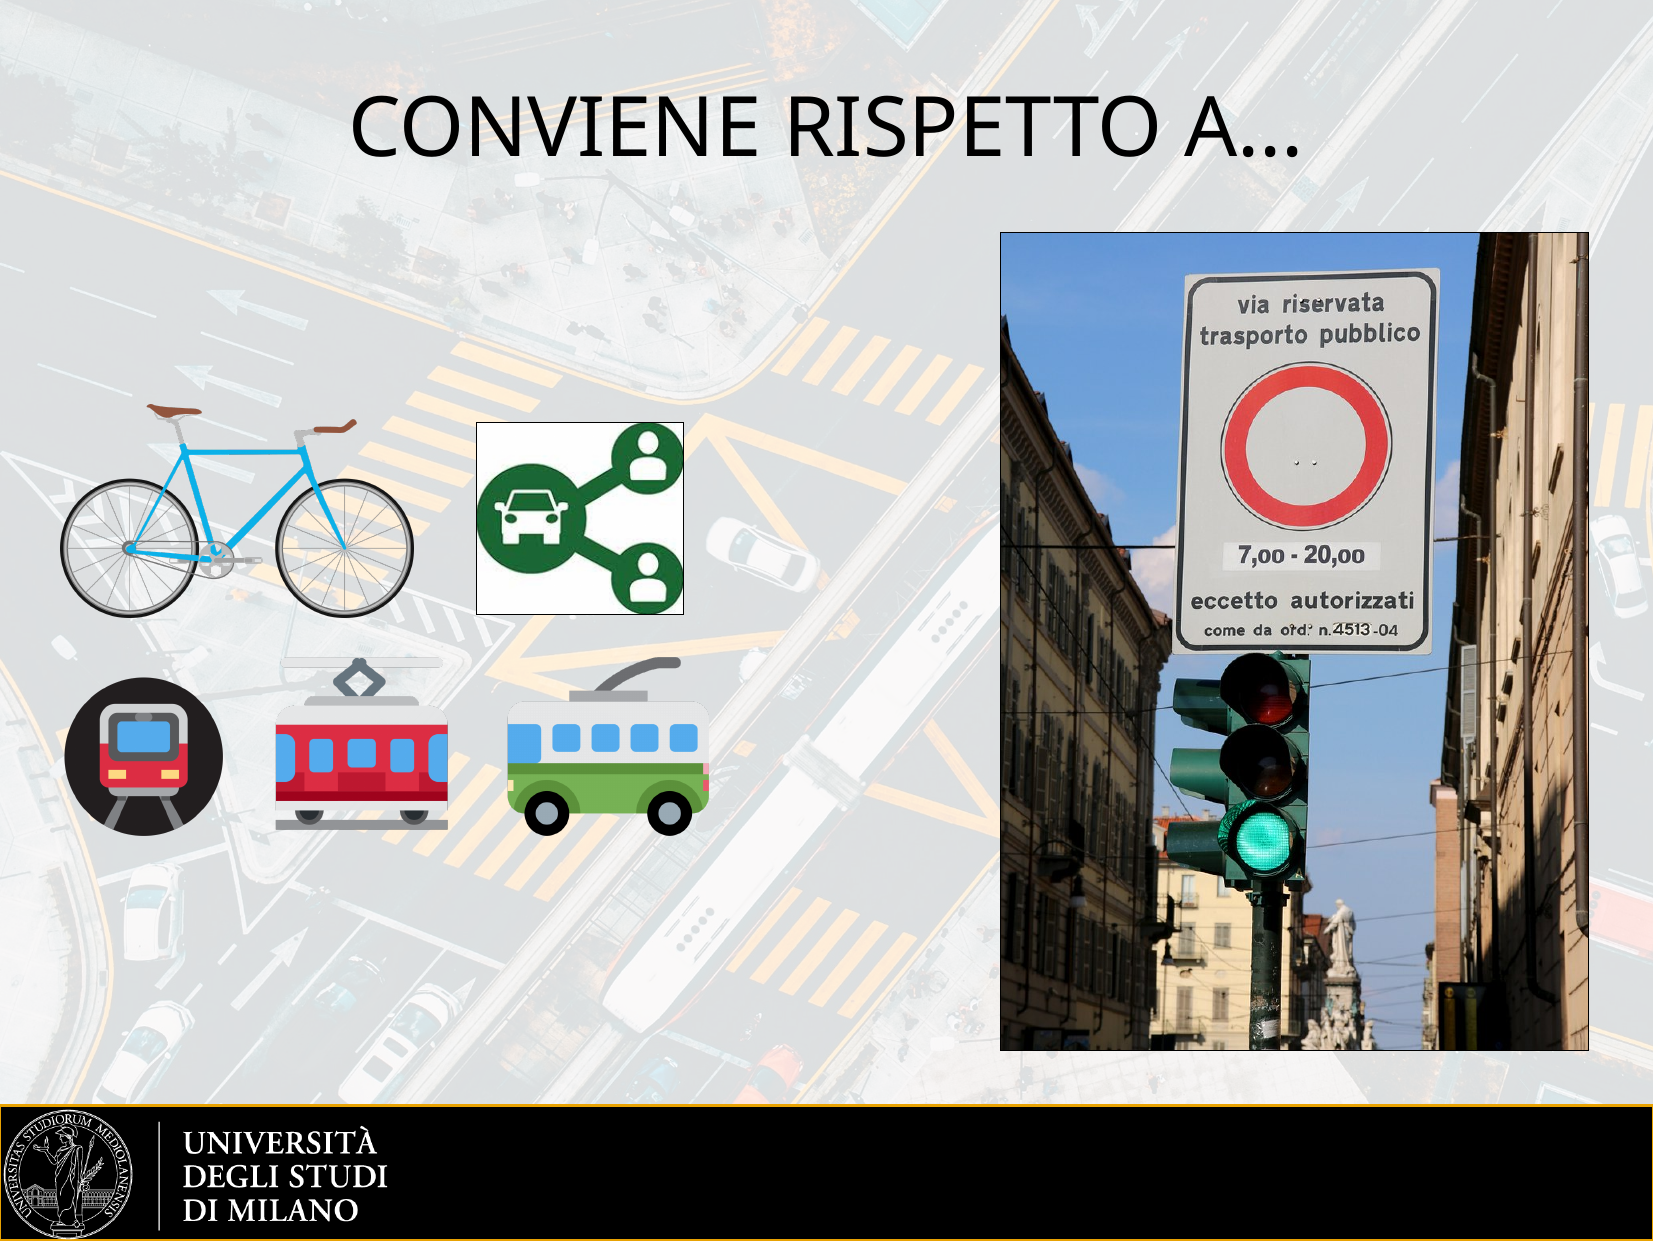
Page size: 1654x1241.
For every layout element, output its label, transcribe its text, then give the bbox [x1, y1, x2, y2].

picture [502, 629, 714, 841]
picture [0, 1106, 391, 1241]
text_box CONVIENE RISPETTO A... [218, 60, 1435, 196]
picture [60, 404, 414, 618]
picture [476, 422, 684, 615]
picture [271, 653, 452, 834]
text_box [0, 1105, 1653, 1241]
picture [60, 673, 227, 841]
picture [1000, 232, 1589, 1051]
